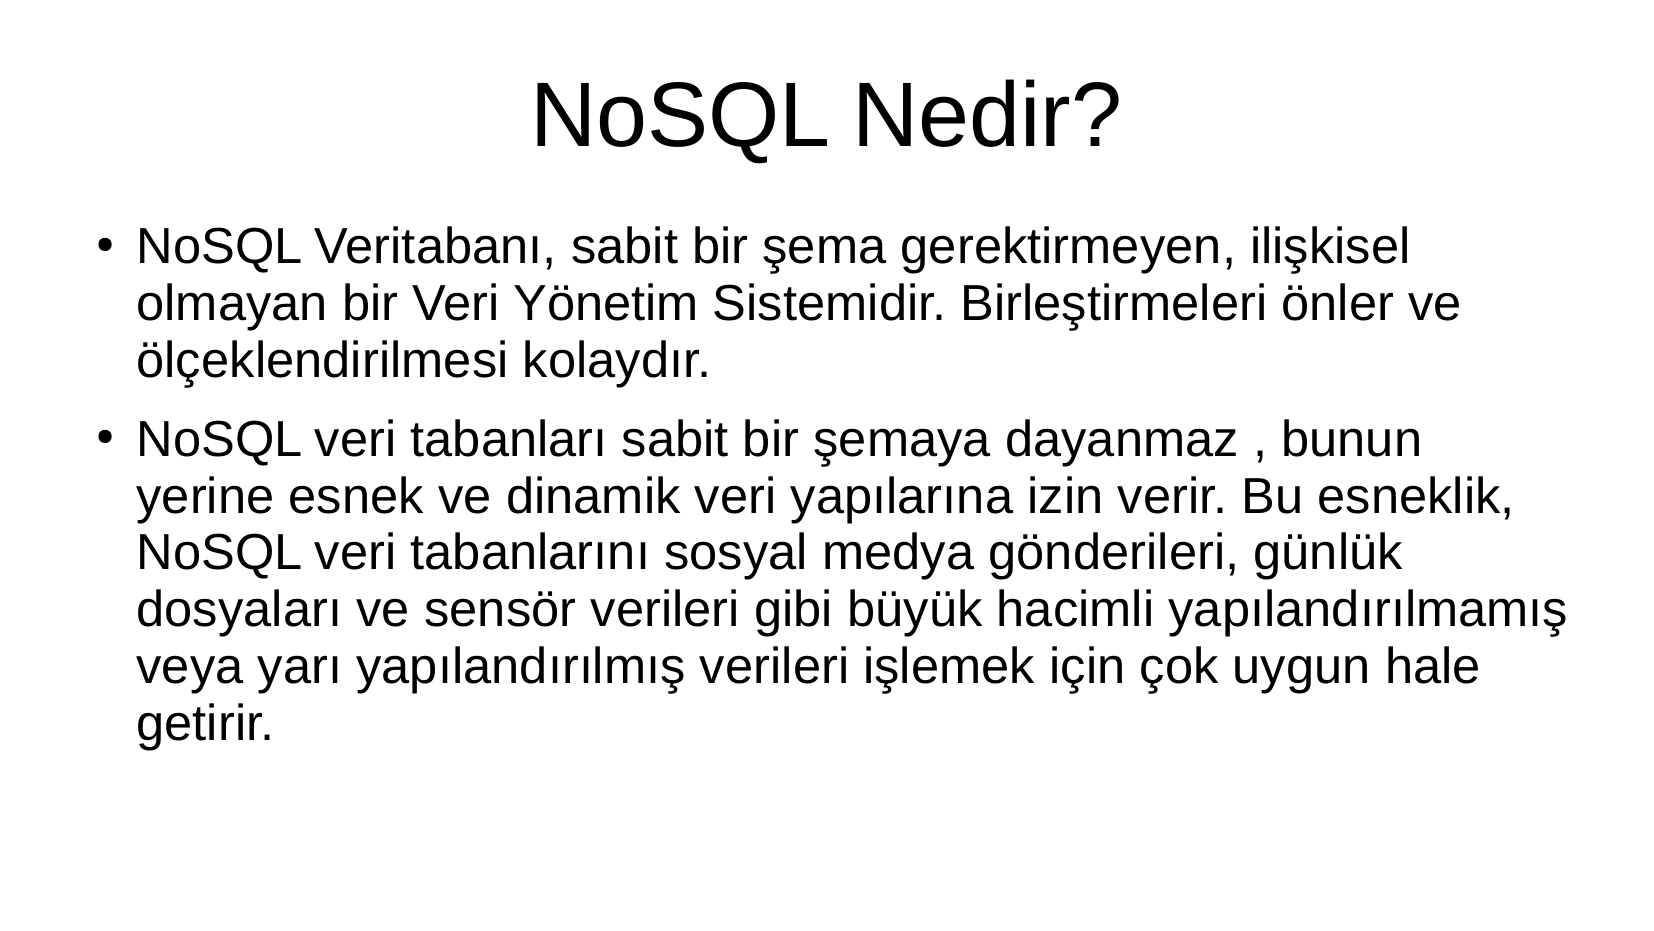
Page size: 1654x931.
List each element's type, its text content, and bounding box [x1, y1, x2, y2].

list NoSQL Veritabanı, sabit bir şema gerektirmeyen, ilişkisel olmayan bir Veri Yönetim Sistemidir. Birleştirmeleri önler ve ölçeklendirilmesi kolaydır. NoSQL veri tabanları sabit bir şemaya dayanmaz , bunun yerine esnek ve dinamik veri yapılarına izin verir. Bu esneklik, NoSQL veri tabanlarını sosyal medya gönderileri, günlük dosyaları ve sensör verileri gibi büyük hacimli yapılandırılmamış veya yarı yapılandırılmış verileri işlemek için çok uygun hale getirir. [82, 217, 1571, 758]
title NoSQL Nedir? [82, 37, 1571, 193]
